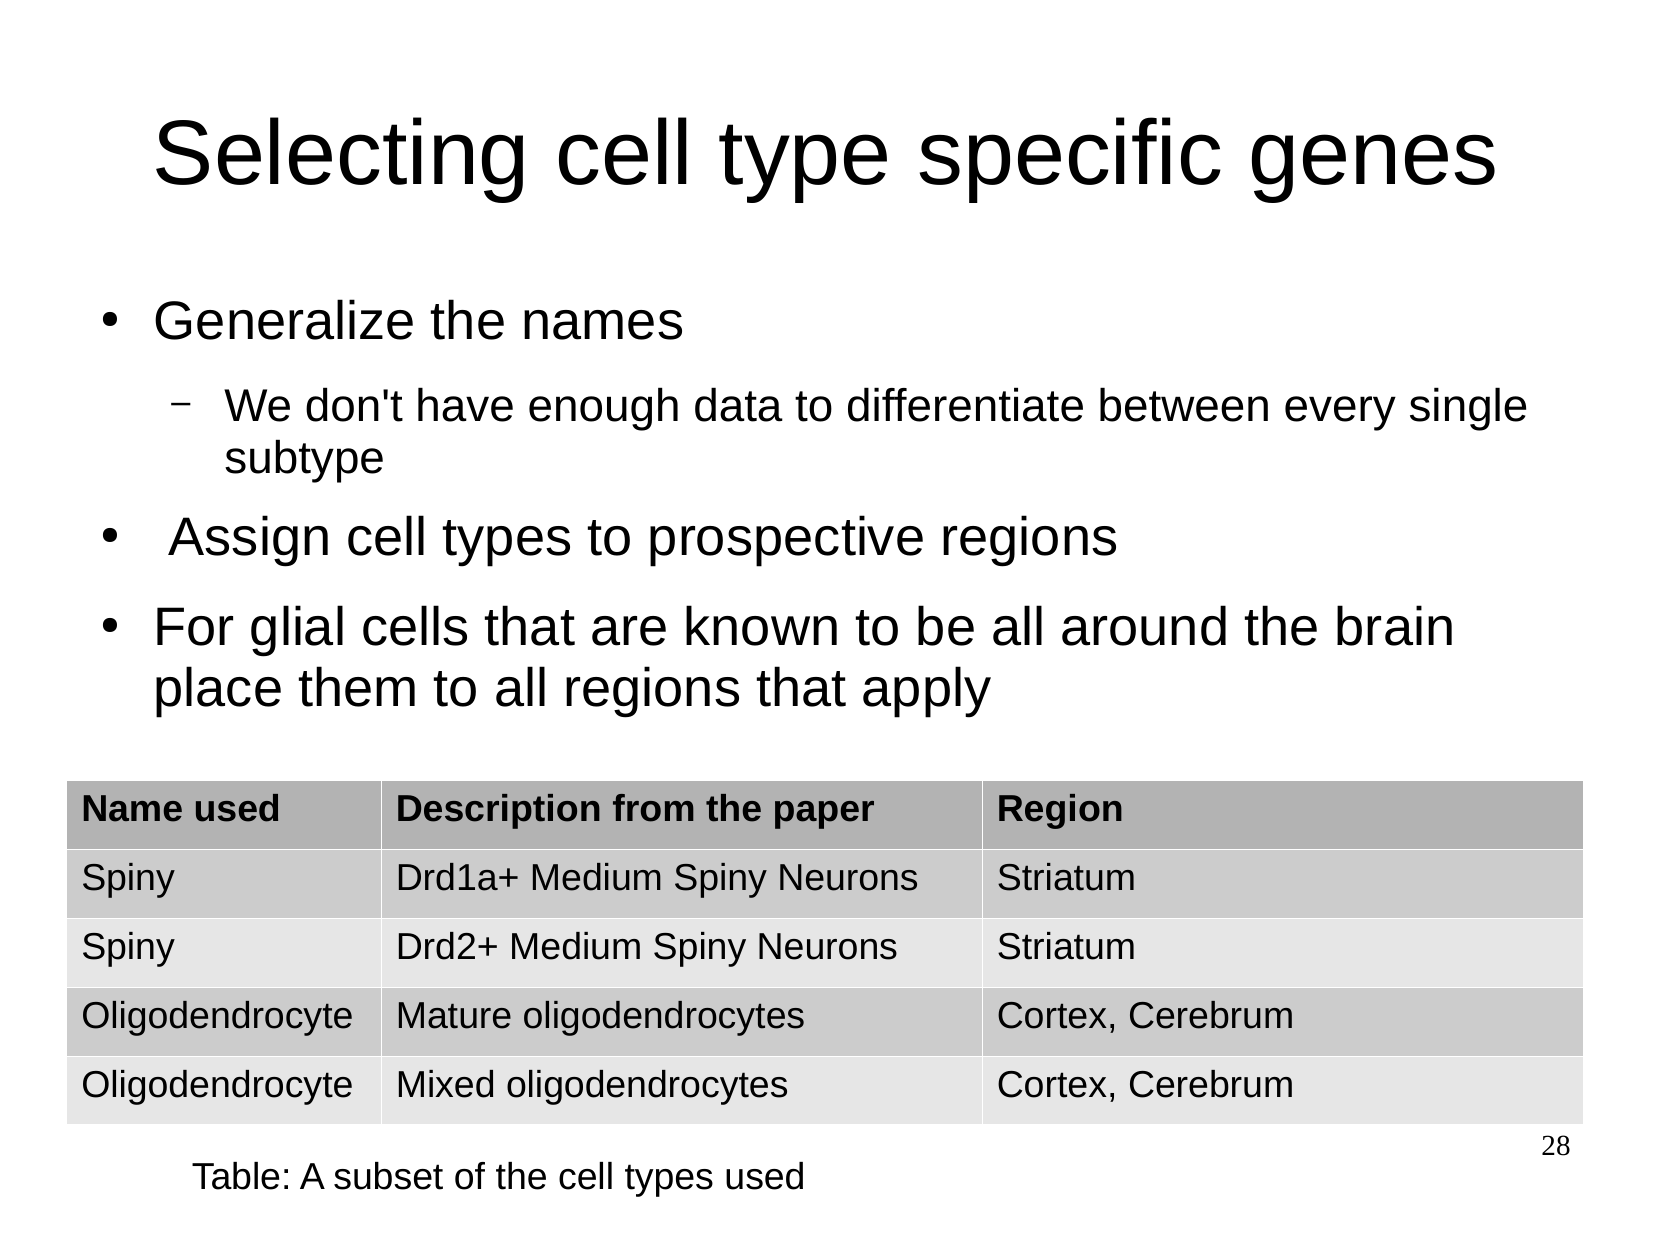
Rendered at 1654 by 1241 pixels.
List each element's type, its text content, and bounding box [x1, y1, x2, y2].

table_cell Cortex, Cerebrum [983, 988, 1583, 1056]
table_cell Spiny [67, 919, 381, 987]
table_cell Mixed oligodendrocytes [382, 1057, 982, 1124]
table_cell Cortex, Cerebrum [983, 1057, 1583, 1124]
table_cell Mature oligodendrocytes [382, 988, 982, 1056]
title Selecting cell type specific genes [82, 49, 1571, 257]
table_cell Drd1a+ Medium Spiny Neurons [382, 850, 982, 918]
table_header Region [983, 781, 1583, 849]
text_box Table: A subset of the cell types used [177, 1147, 851, 1205]
list Generalize the names We don't have enough data to differentiate between every single subtype Assign cell types to prospective regions For glial cells that are known to be all around the brain place them to all regions that apply [82, 290, 1571, 780]
table_cell Spiny [67, 850, 381, 918]
table_cell Oligodendrocyte [67, 988, 381, 1056]
table_cell Striatum [983, 919, 1583, 987]
table_cell Oligodendrocyte [67, 1057, 381, 1124]
table_cell Striatum [983, 850, 1583, 918]
table_header Description from the paper [382, 781, 982, 849]
table_header Name used [67, 781, 381, 849]
table_cell Drd2+ Medium Spiny Neurons [382, 919, 982, 987]
